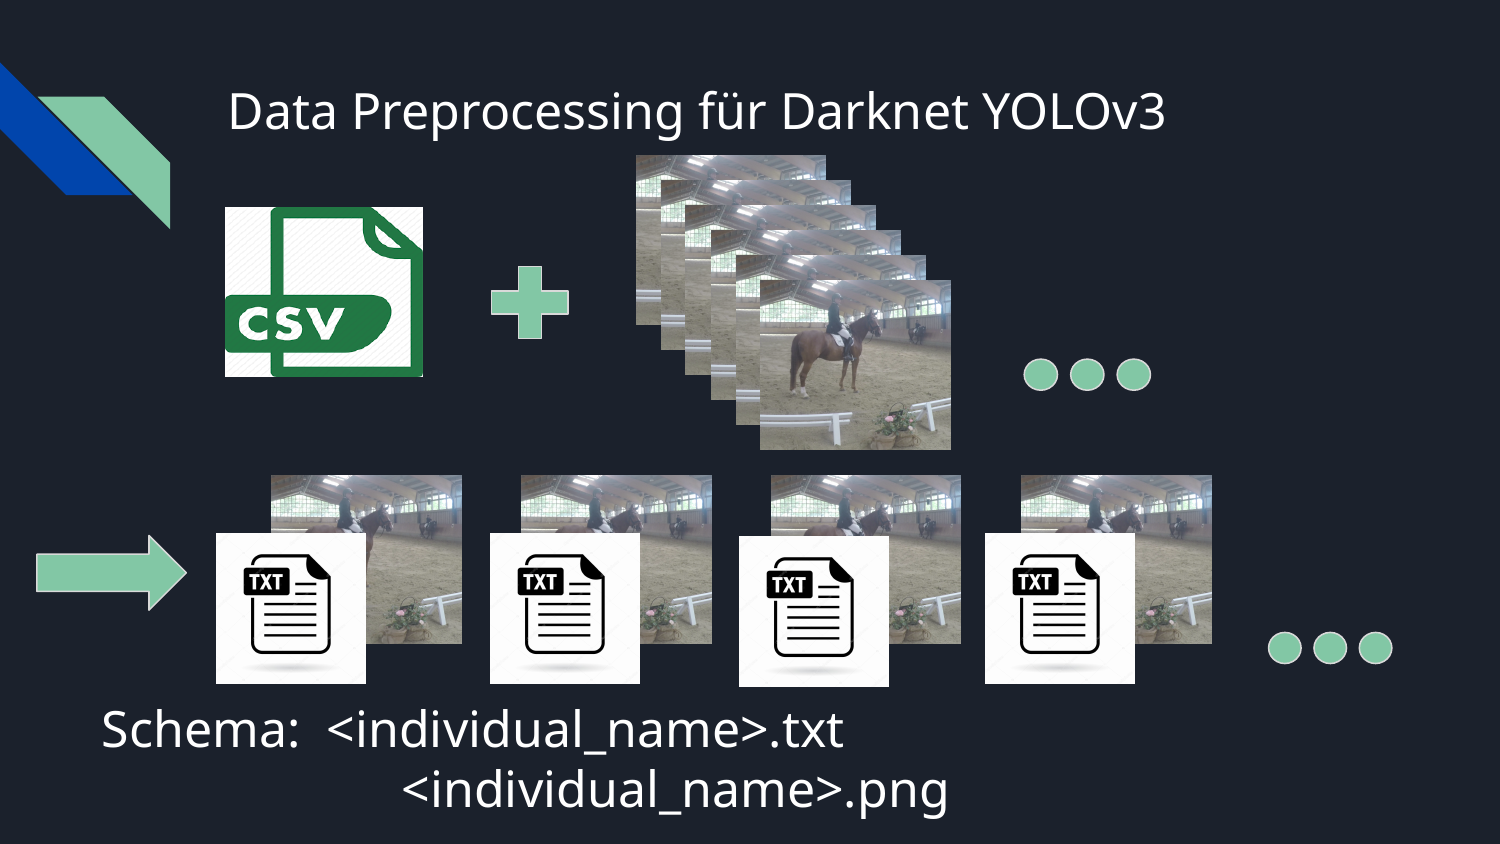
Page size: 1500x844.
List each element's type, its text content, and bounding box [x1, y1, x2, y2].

picture [225, 207, 423, 377]
text_box [1024, 359, 1058, 391]
title Schema: <individual_name>.txt <individual_name>.png [86, 682, 1391, 833]
text_box [1117, 359, 1151, 391]
title Data Preprocessing für Darknet YOLOv3 [212, 64, 1368, 215]
picture [490, 475, 712, 684]
text_box [1313, 632, 1347, 664]
text_box [1359, 632, 1392, 664]
picture [739, 475, 961, 687]
text_box [1268, 632, 1302, 664]
picture [216, 475, 462, 684]
text_box [491, 266, 569, 339]
picture [985, 475, 1212, 684]
text_box [36, 535, 187, 611]
picture [636, 155, 951, 450]
text_box [1070, 359, 1104, 391]
